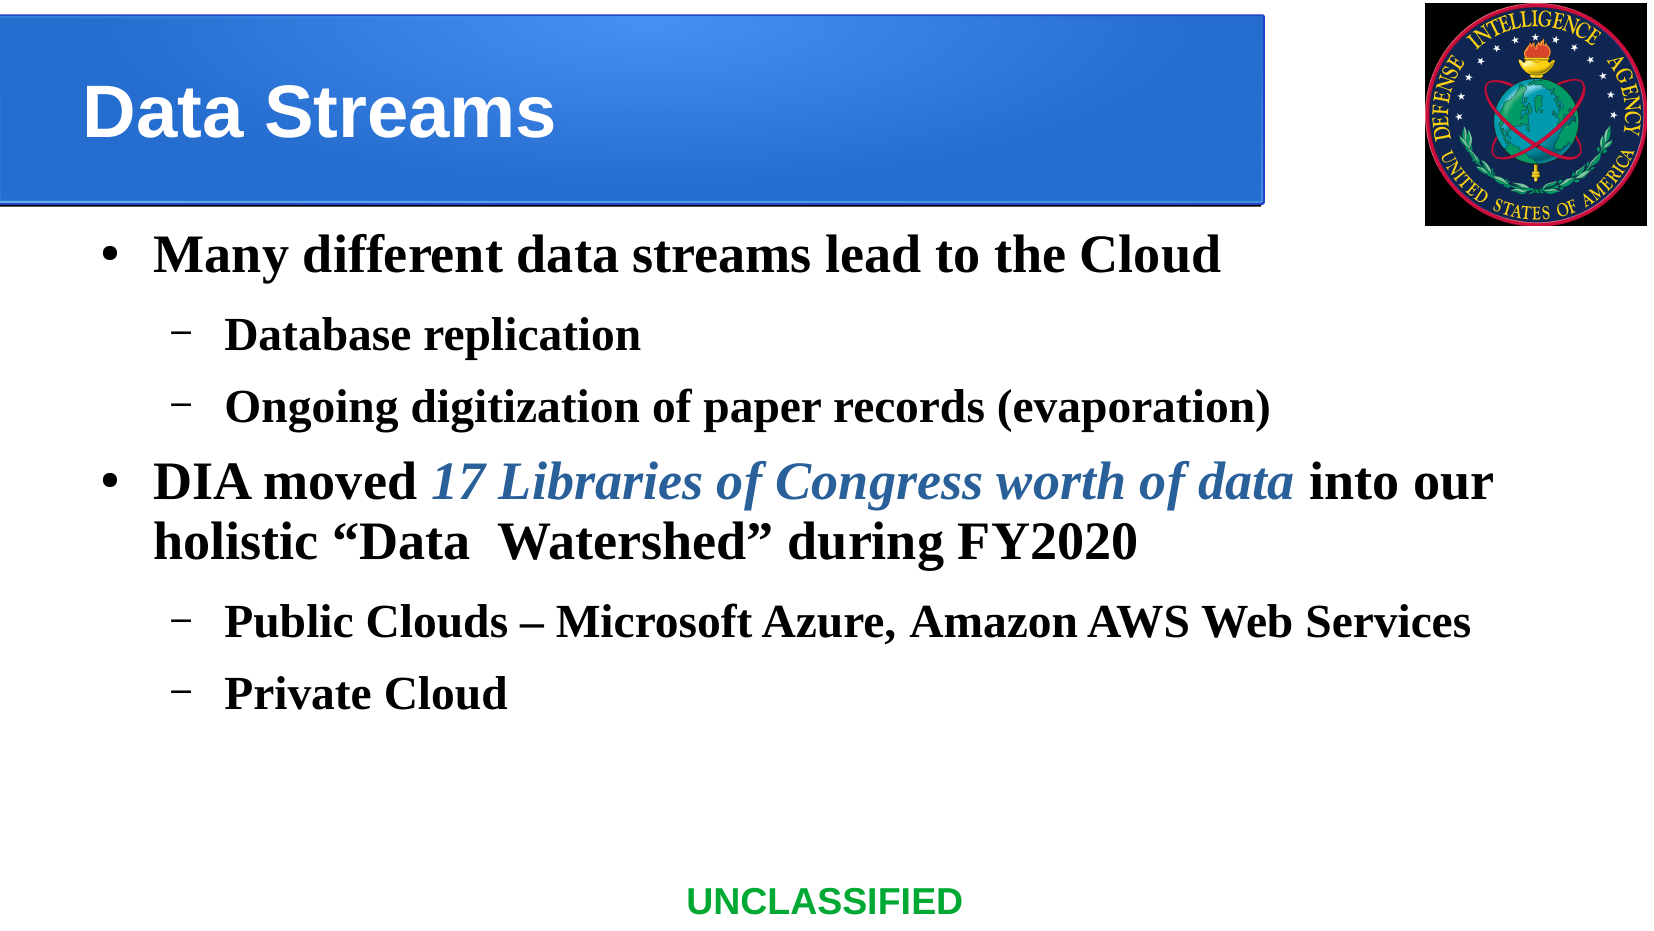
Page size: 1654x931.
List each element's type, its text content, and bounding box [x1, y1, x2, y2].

text_box UNCLASSIFIED [555, 873, 1096, 931]
list Many different data streams lead to the Cloud Database replication Ongoing digitization of paper records (evaporation) DIA moved 17 Libraries of Congress worth of data into our holistic “Data Watershed” during FY2020 Public Clouds – Microsoft Azure, Amazon AWS Web Services Private Cloud [82, 224, 1571, 764]
picture [1425, 3, 1647, 226]
title Data Streams [82, 35, 1235, 189]
